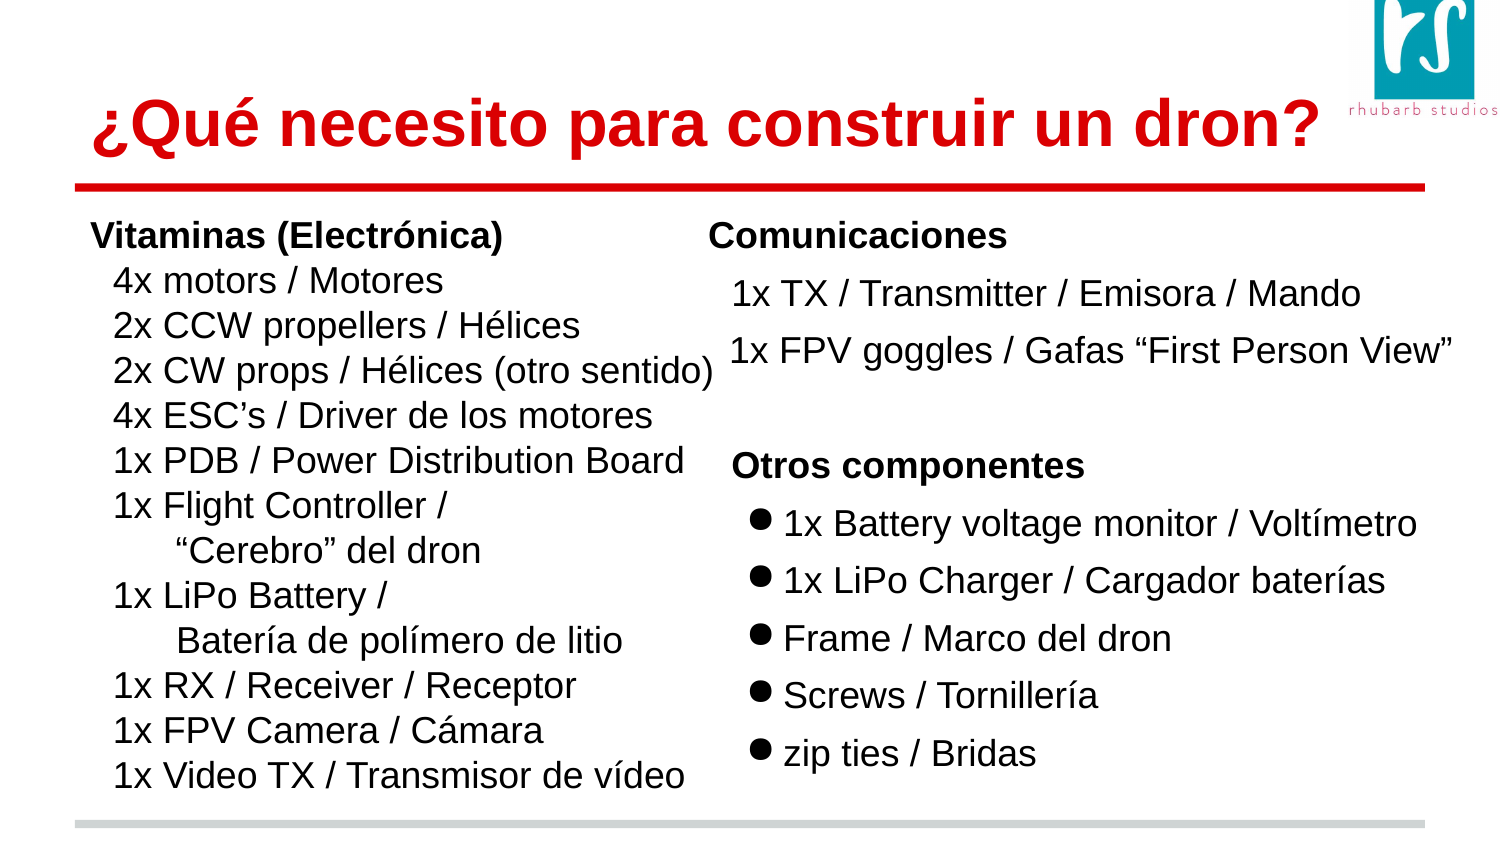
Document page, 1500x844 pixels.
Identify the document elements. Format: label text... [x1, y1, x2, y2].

title ¿Qué necesito para construir un dron? [75, 33, 1425, 175]
text_box Comunicaciones 1x TX / Transmitter / Emisora / Mando 1x FPV goggles / Gafas “First Person View” Otros componentes 1x Battery voltage monitor / Voltímetro 1x LiPo Charger / Cargador baterías Frame / Marco del dron Screws / Tornillería zip ties / Bridas [693, 196, 1500, 797]
list Vitaminas (Electrónica) 4x motors / Motores 2x CCW propellers / Hélices 2x CW props / Hélices (otro sentido) 4x ESC’s / Driver de los motores 1x PDB / Power Distribution Board 1x Flight Controller / “Cerebro” del dron 1x LiPo Battery / Batería de polímero de litio 1x RX / Receiver / Receptor 1x FPV Camera / Cámara 1x Video TX / Transmisor de vídeo [75, 196, 693, 796]
picture [1348, 0, 1500, 118]
